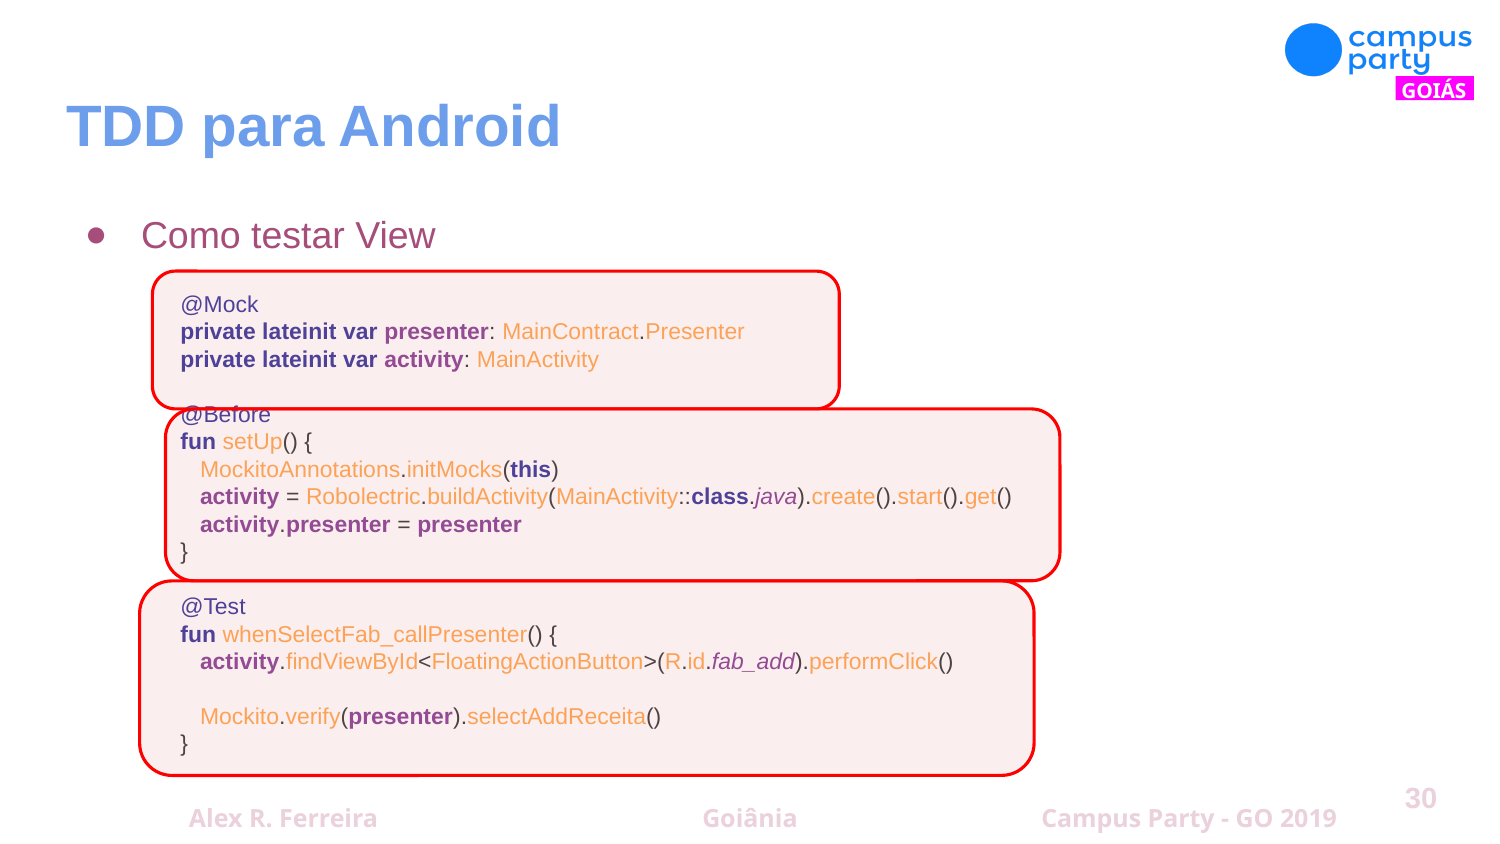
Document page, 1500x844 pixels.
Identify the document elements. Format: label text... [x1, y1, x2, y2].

text_box [139, 271, 1060, 776]
text_box @Mock private lateinit var presenter: MainContract.Presenter private lateinit var activity: MainActivity @Before fun setUp() { MockitoAnnotations.initMocks(this) activity = Robolectric.buildActivity(MainActivity::class.java).create().start().get() activity.presenter = presenter } @Test fun whenSelectFab_callPresenter() { activity.findViewById<FloatingActionButton>(R.id.fab_add).performClick() Mockito.verify(presenter).selectAddReceita() } [826, 274, 1275, 767]
list Como testar View [51, 189, 1449, 283]
picture [1280, 18, 1477, 80]
slide_number <número> [1389, 764, 1480, 830]
title TDD para Android [51, 72, 1449, 167]
